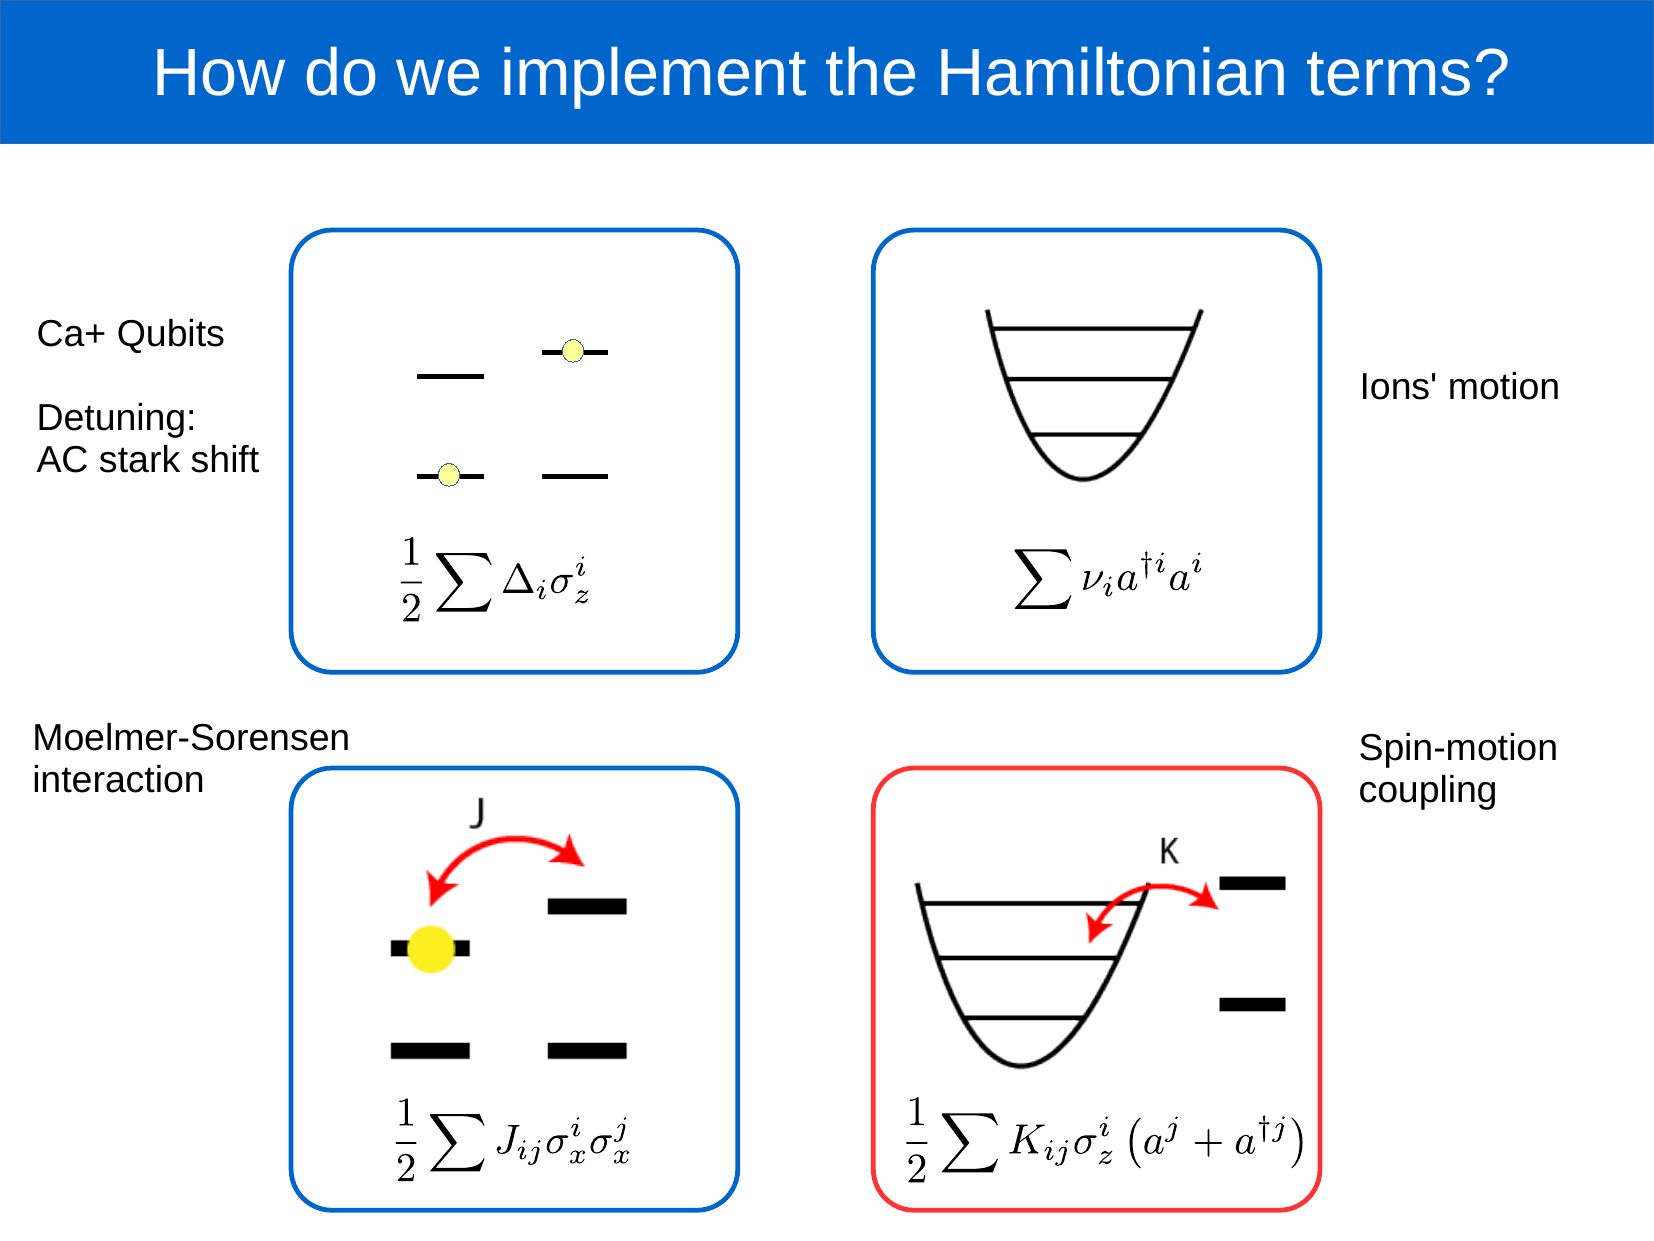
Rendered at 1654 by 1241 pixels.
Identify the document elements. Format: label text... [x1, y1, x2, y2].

picture [879, 815, 1304, 1114]
text_box [400, 536, 591, 622]
text_box [906, 1096, 1309, 1183]
text_box [562, 339, 584, 363]
title How do we implement the Hamiltonian terms? [0, 2, 1654, 144]
text_box Ions' motion [1344, 358, 1576, 416]
text_box Ca+ Qubits Detuning: AC stark shift [21, 305, 275, 488]
text_box Moelmer-Sorensen interaction [17, 708, 366, 808]
text_box [395, 1098, 632, 1182]
picture [926, 276, 1231, 509]
text_box [438, 463, 460, 487]
picture [342, 791, 705, 1110]
text_box [1012, 545, 1203, 614]
text_box Spin-motion coupling [1343, 719, 1573, 819]
